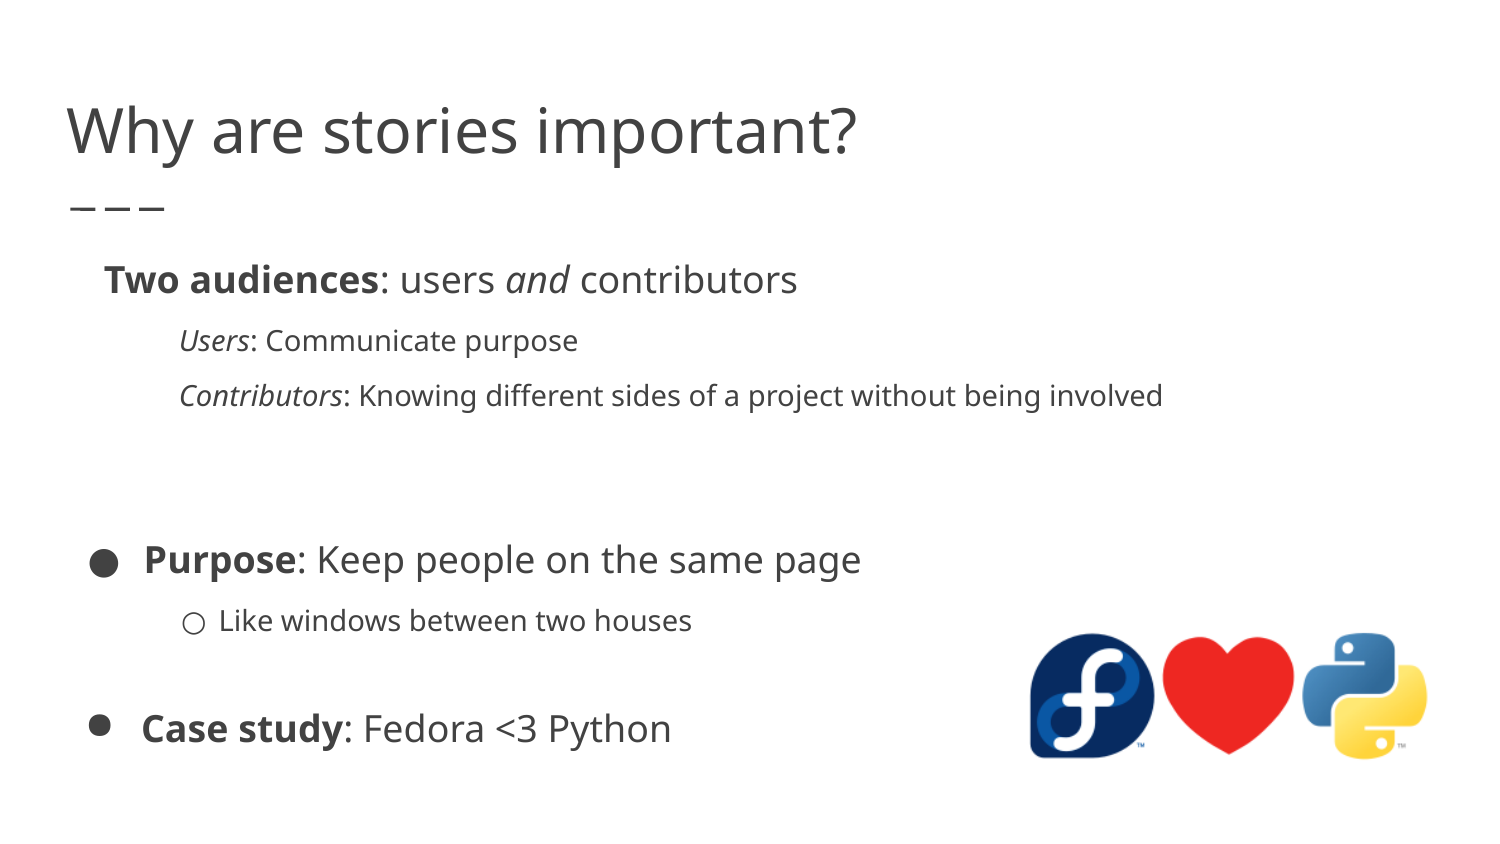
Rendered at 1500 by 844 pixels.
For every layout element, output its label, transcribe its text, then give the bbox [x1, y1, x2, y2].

list Two audiences: users and contributors Users: Communicate purpose Contributors: Knowing different sides of a project without being involved [51, 240, 1449, 482]
title Why are stories important? [51, 61, 1449, 182]
picture [989, 590, 1468, 802]
text_box Case study: Fedora <3 Python [51, 690, 1449, 811]
text_box Purpose: Keep people on the same page Like windows between two houses [53, 521, 1452, 642]
